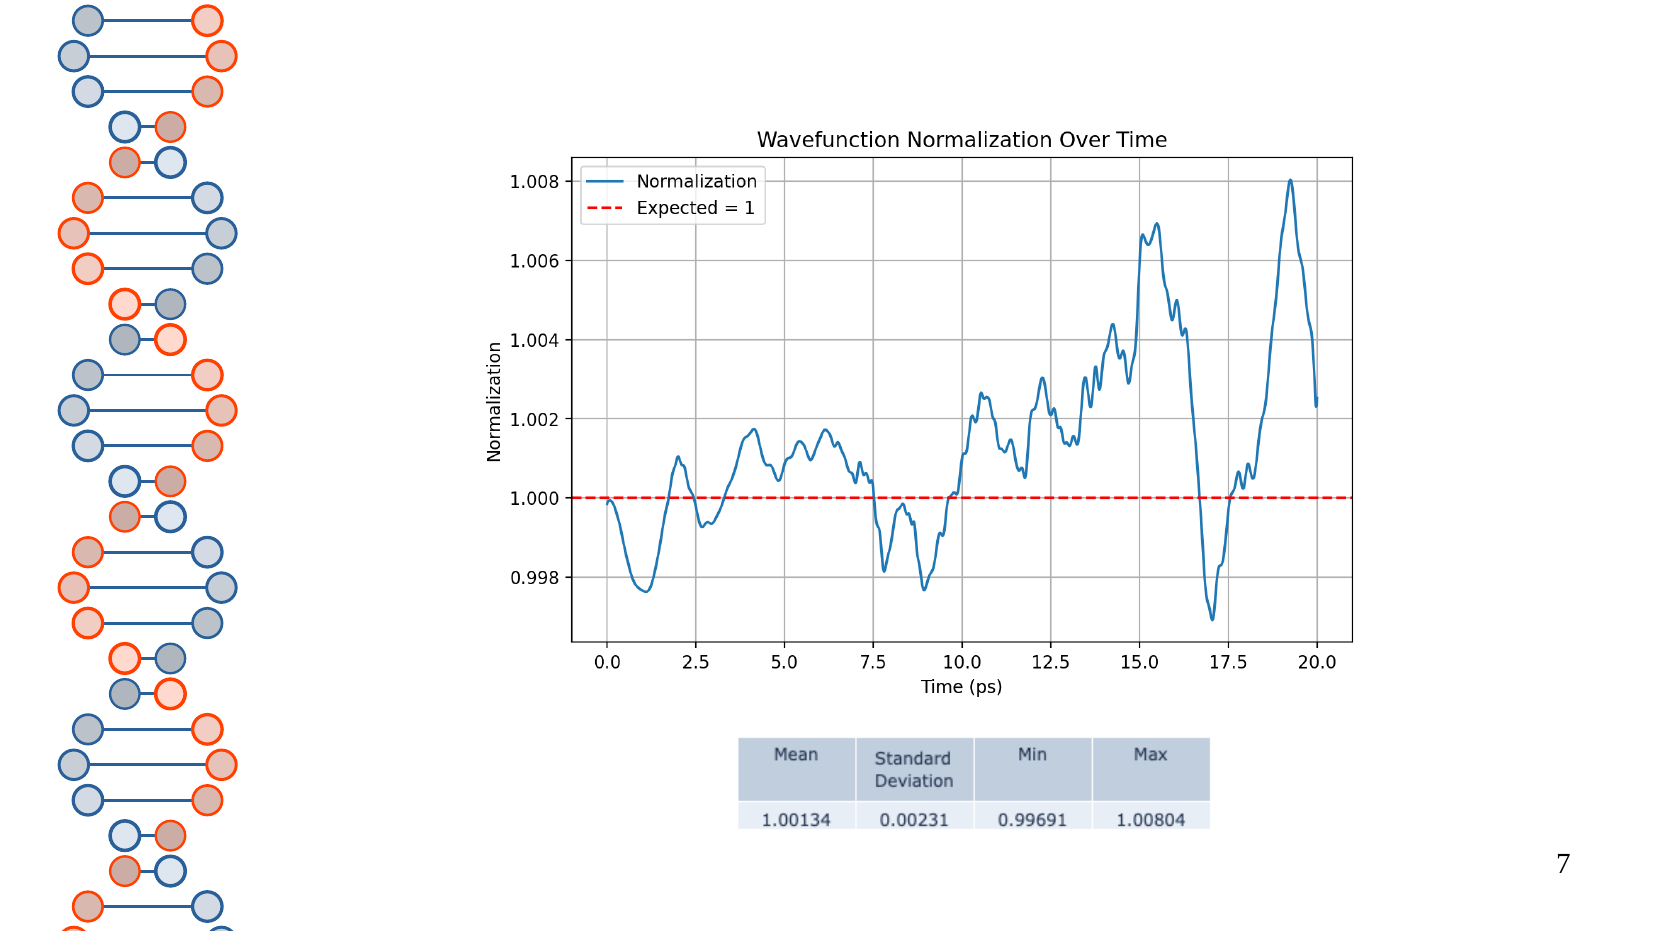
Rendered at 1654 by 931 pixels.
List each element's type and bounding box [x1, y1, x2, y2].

picture [708, 713, 1231, 857]
picture [472, 118, 1364, 709]
